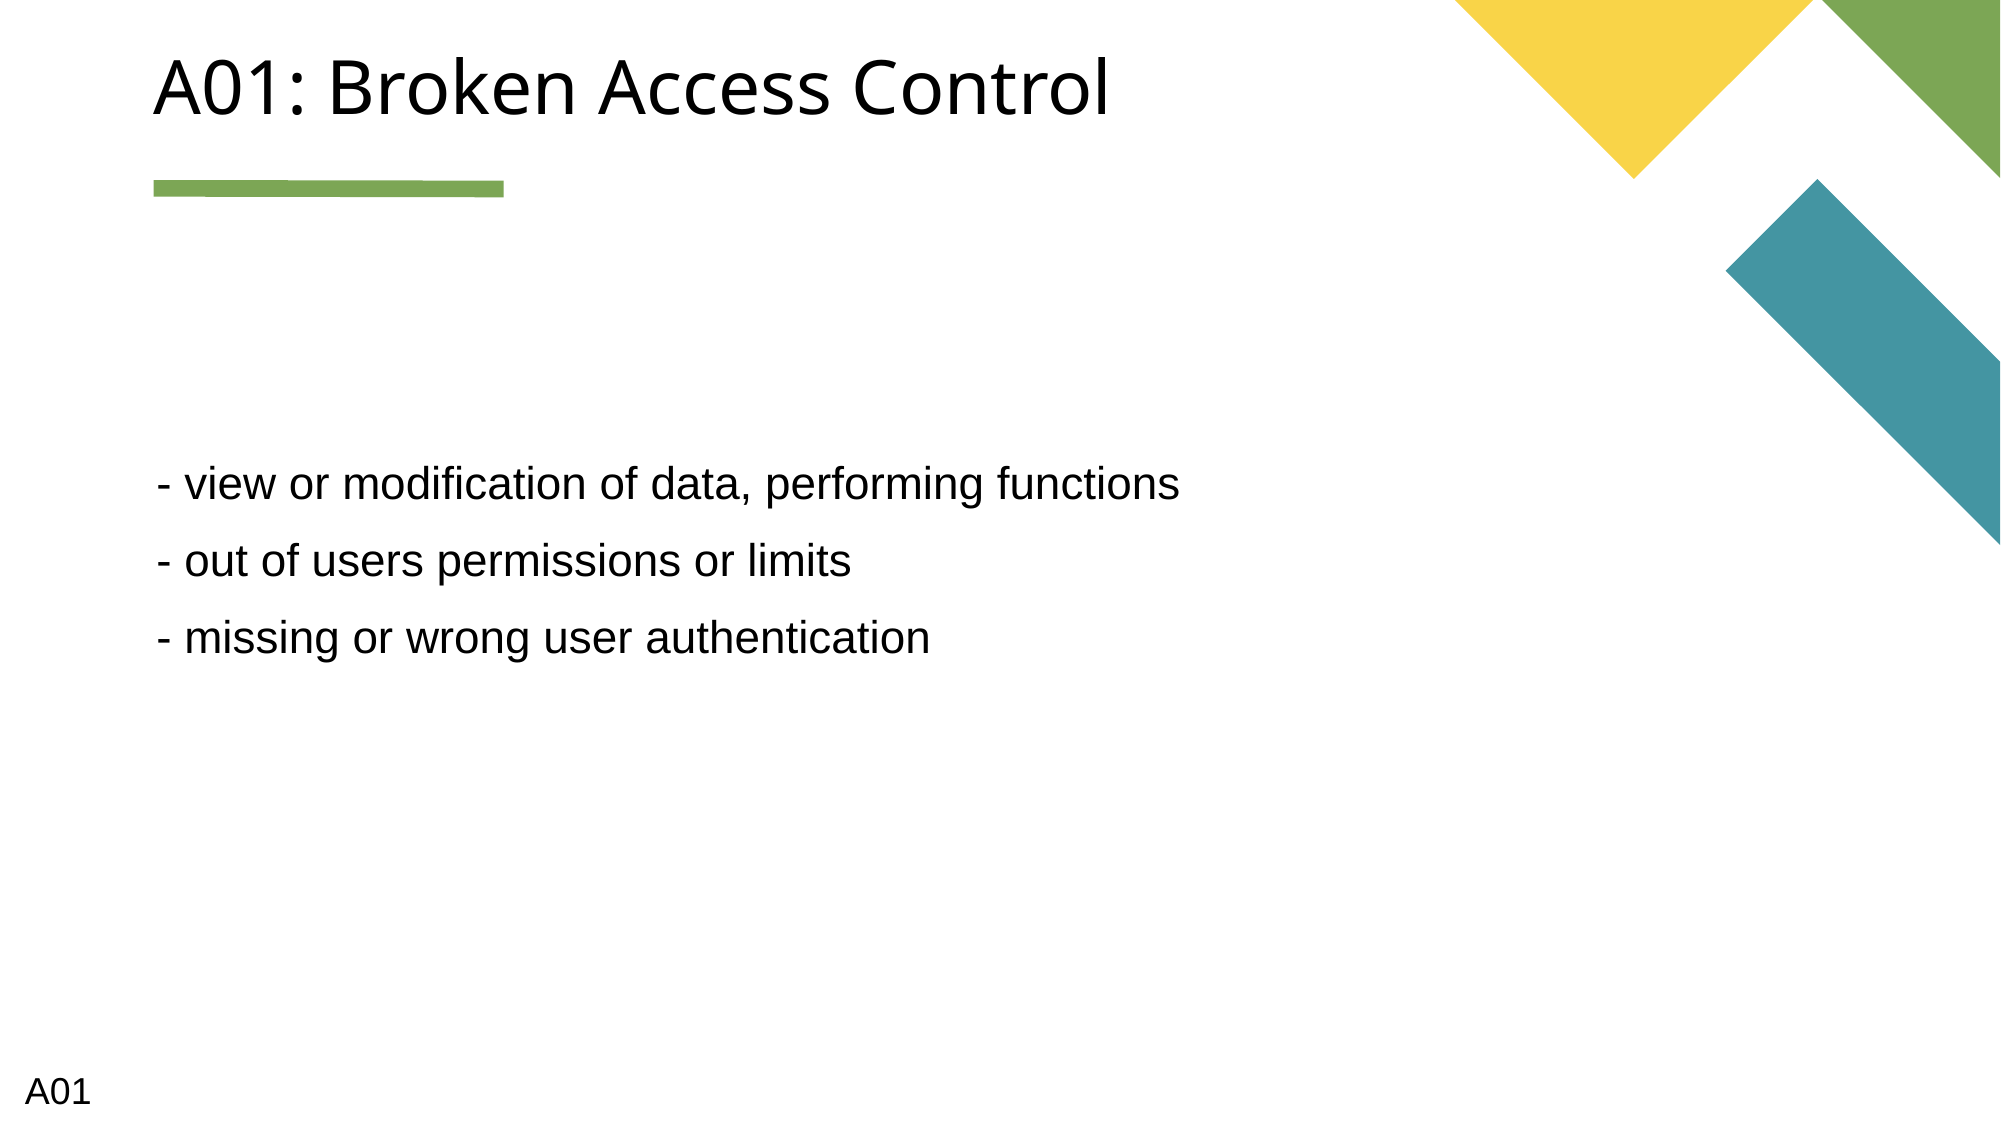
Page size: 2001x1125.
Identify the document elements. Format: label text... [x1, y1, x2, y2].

text_box - view or modification of data, performing functions - out of users permissions or limits - missing or wrong user authentication [141, 425, 1839, 697]
title A01: Broken Access Control [153, 0, 1630, 173]
text_box A01 [10, 1062, 107, 1120]
